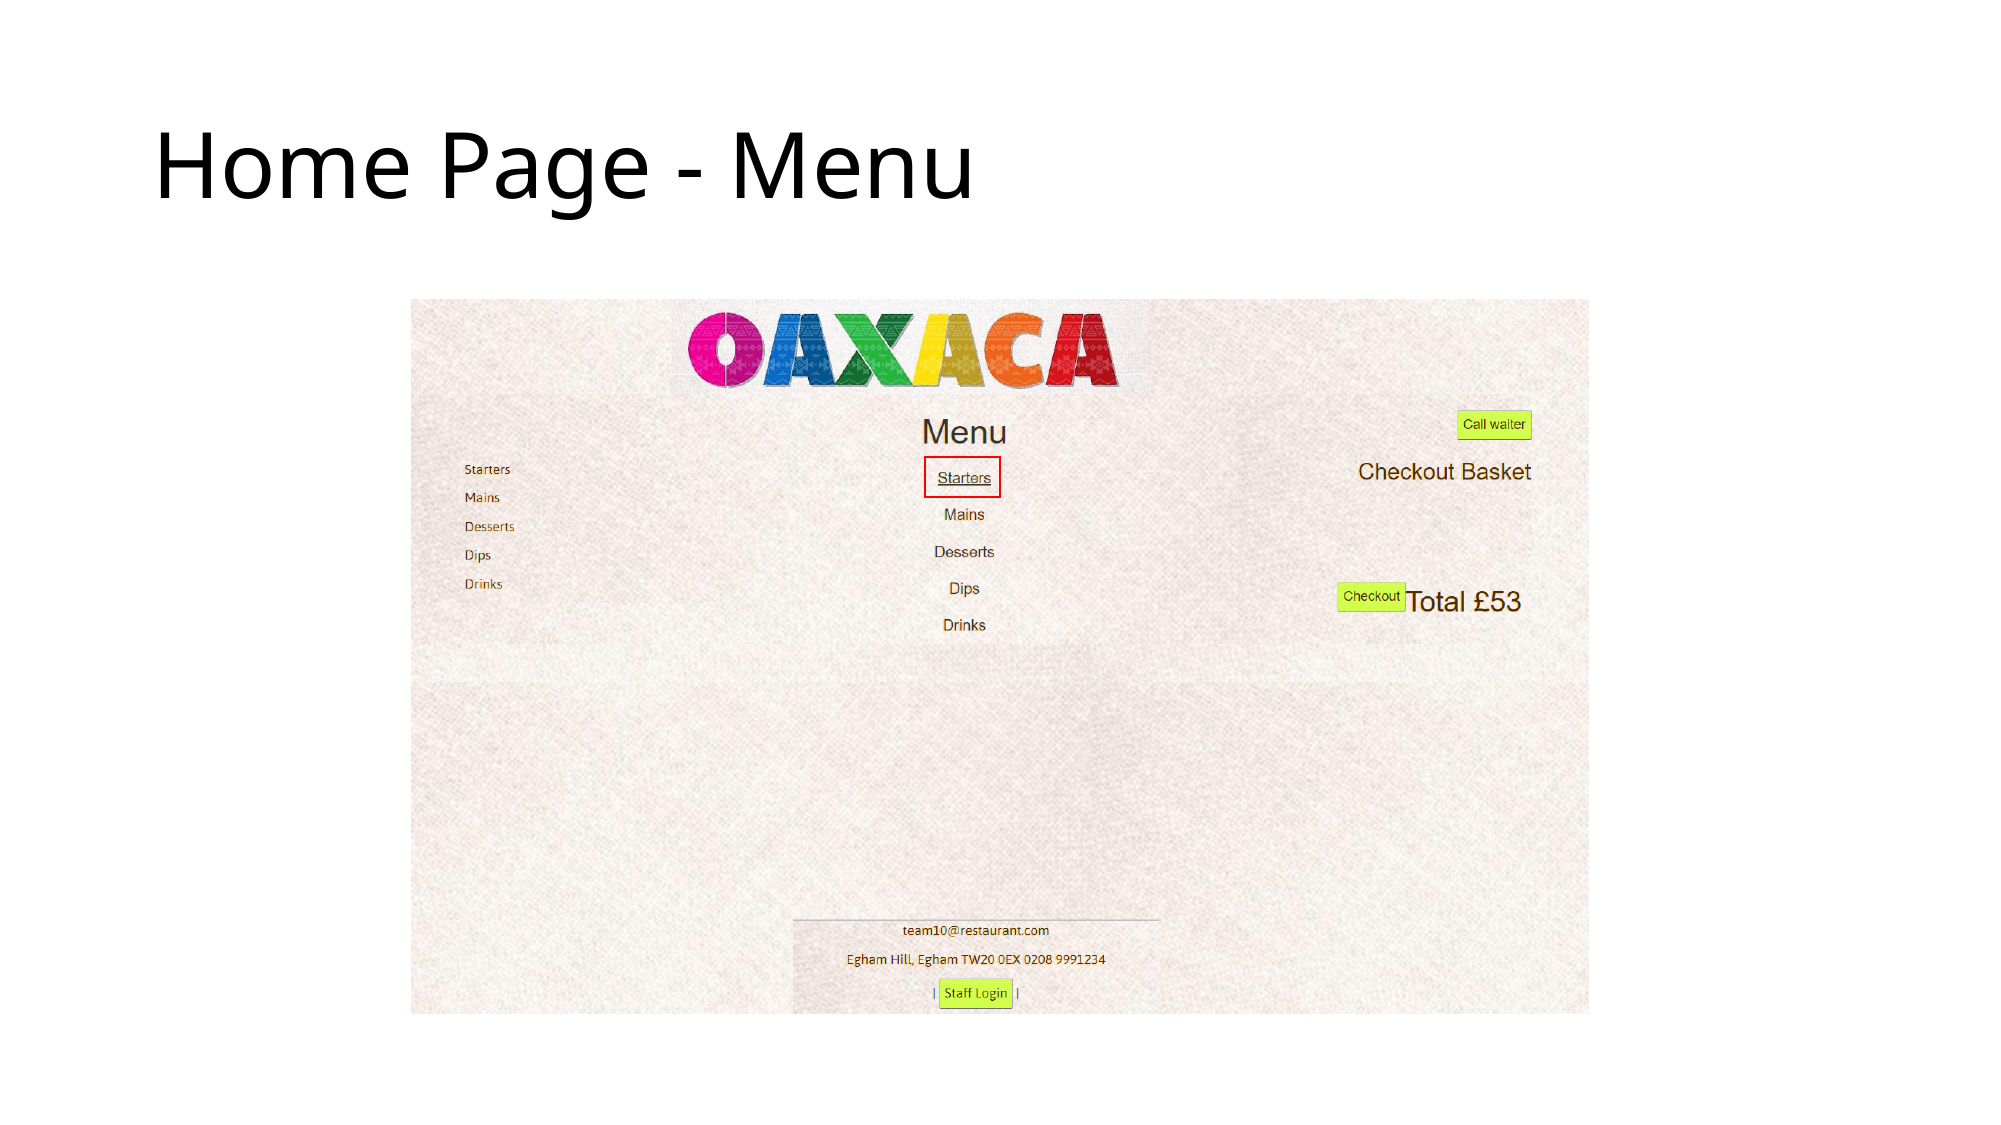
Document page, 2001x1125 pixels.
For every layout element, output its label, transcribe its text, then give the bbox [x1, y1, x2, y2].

picture [411, 299, 1589, 1014]
title Home Page - Menu [137, 59, 1863, 278]
